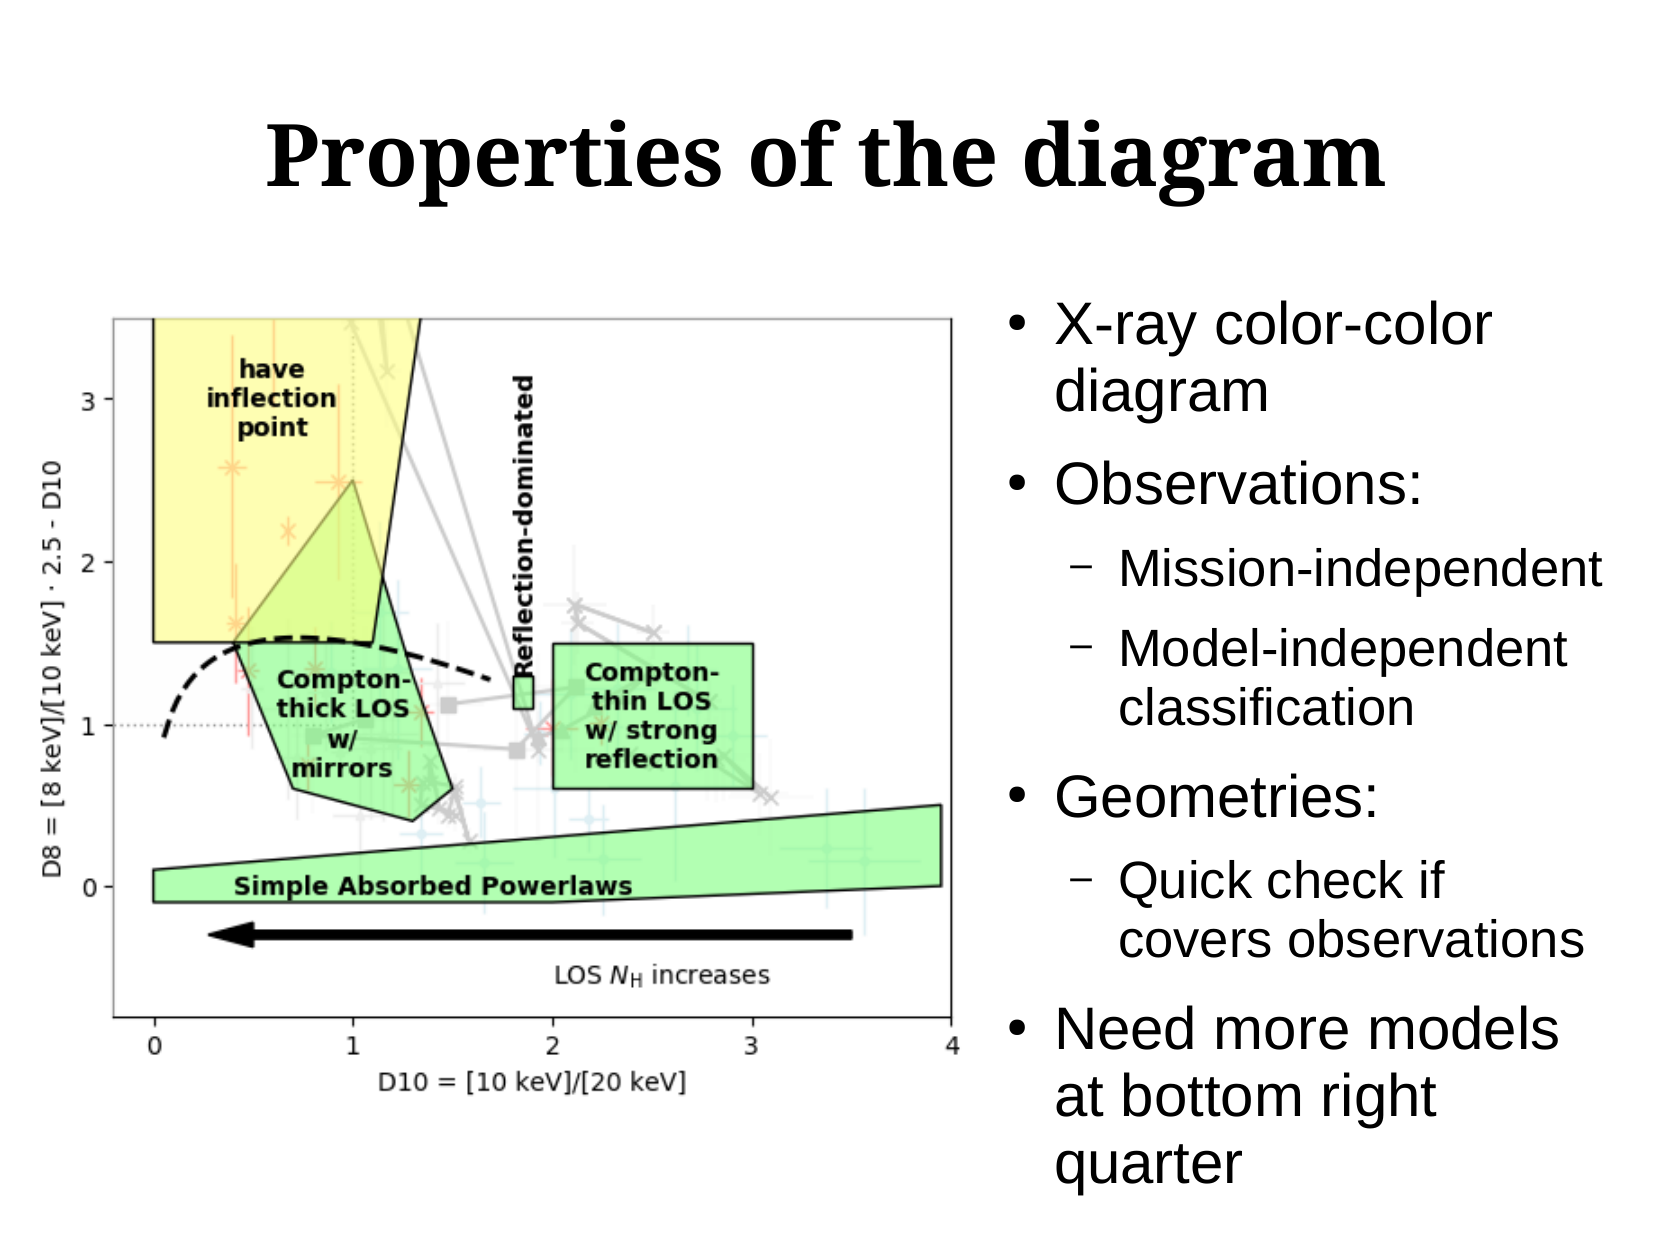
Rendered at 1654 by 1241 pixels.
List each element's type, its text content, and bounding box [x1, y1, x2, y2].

picture [23, 295, 976, 1113]
list X-ray color-color diagram Observations: Mission-independent Model-independent classification Geometries: Quick check if covers observations Need more models at bottom right quarter [990, 290, 1613, 1201]
title Properties of the diagram [82, 49, 1571, 257]
